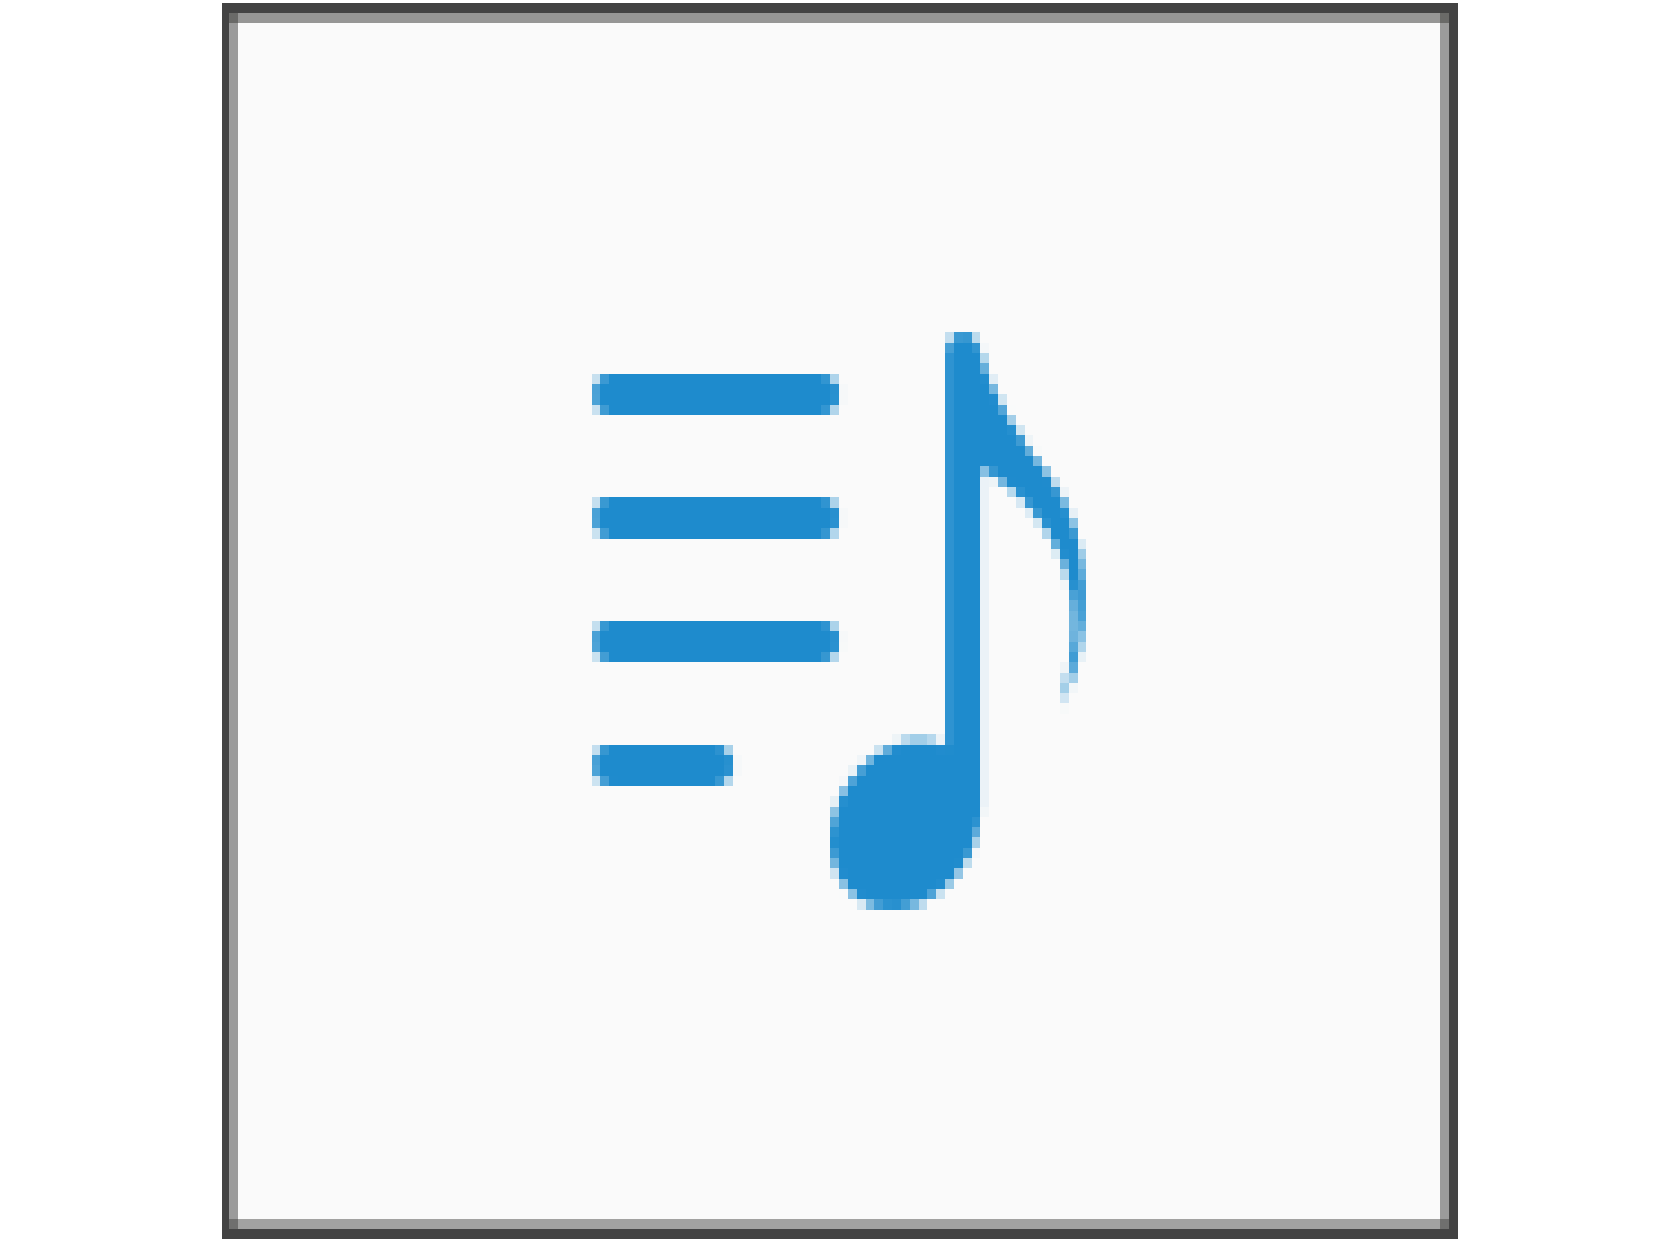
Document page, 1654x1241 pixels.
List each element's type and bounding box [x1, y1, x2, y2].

text_box [221, 2, 1459, 1241]
